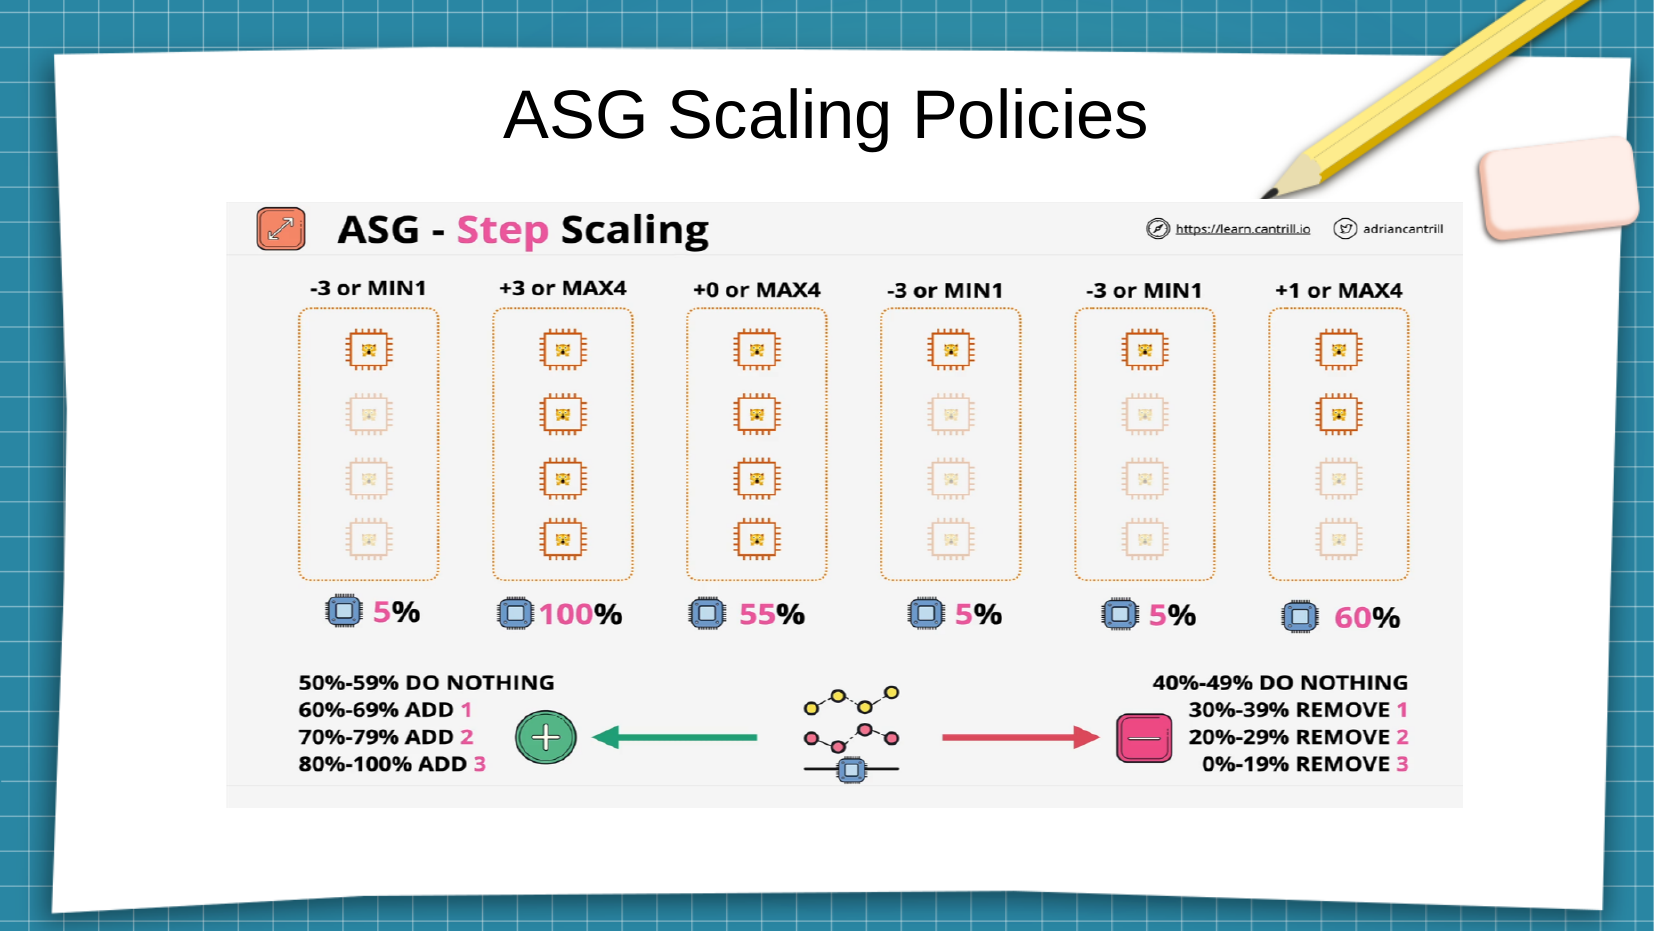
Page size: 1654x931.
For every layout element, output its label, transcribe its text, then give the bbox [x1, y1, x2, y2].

picture [0, 0, 1654, 931]
title ASG Scaling Policies [82, 37, 1571, 193]
